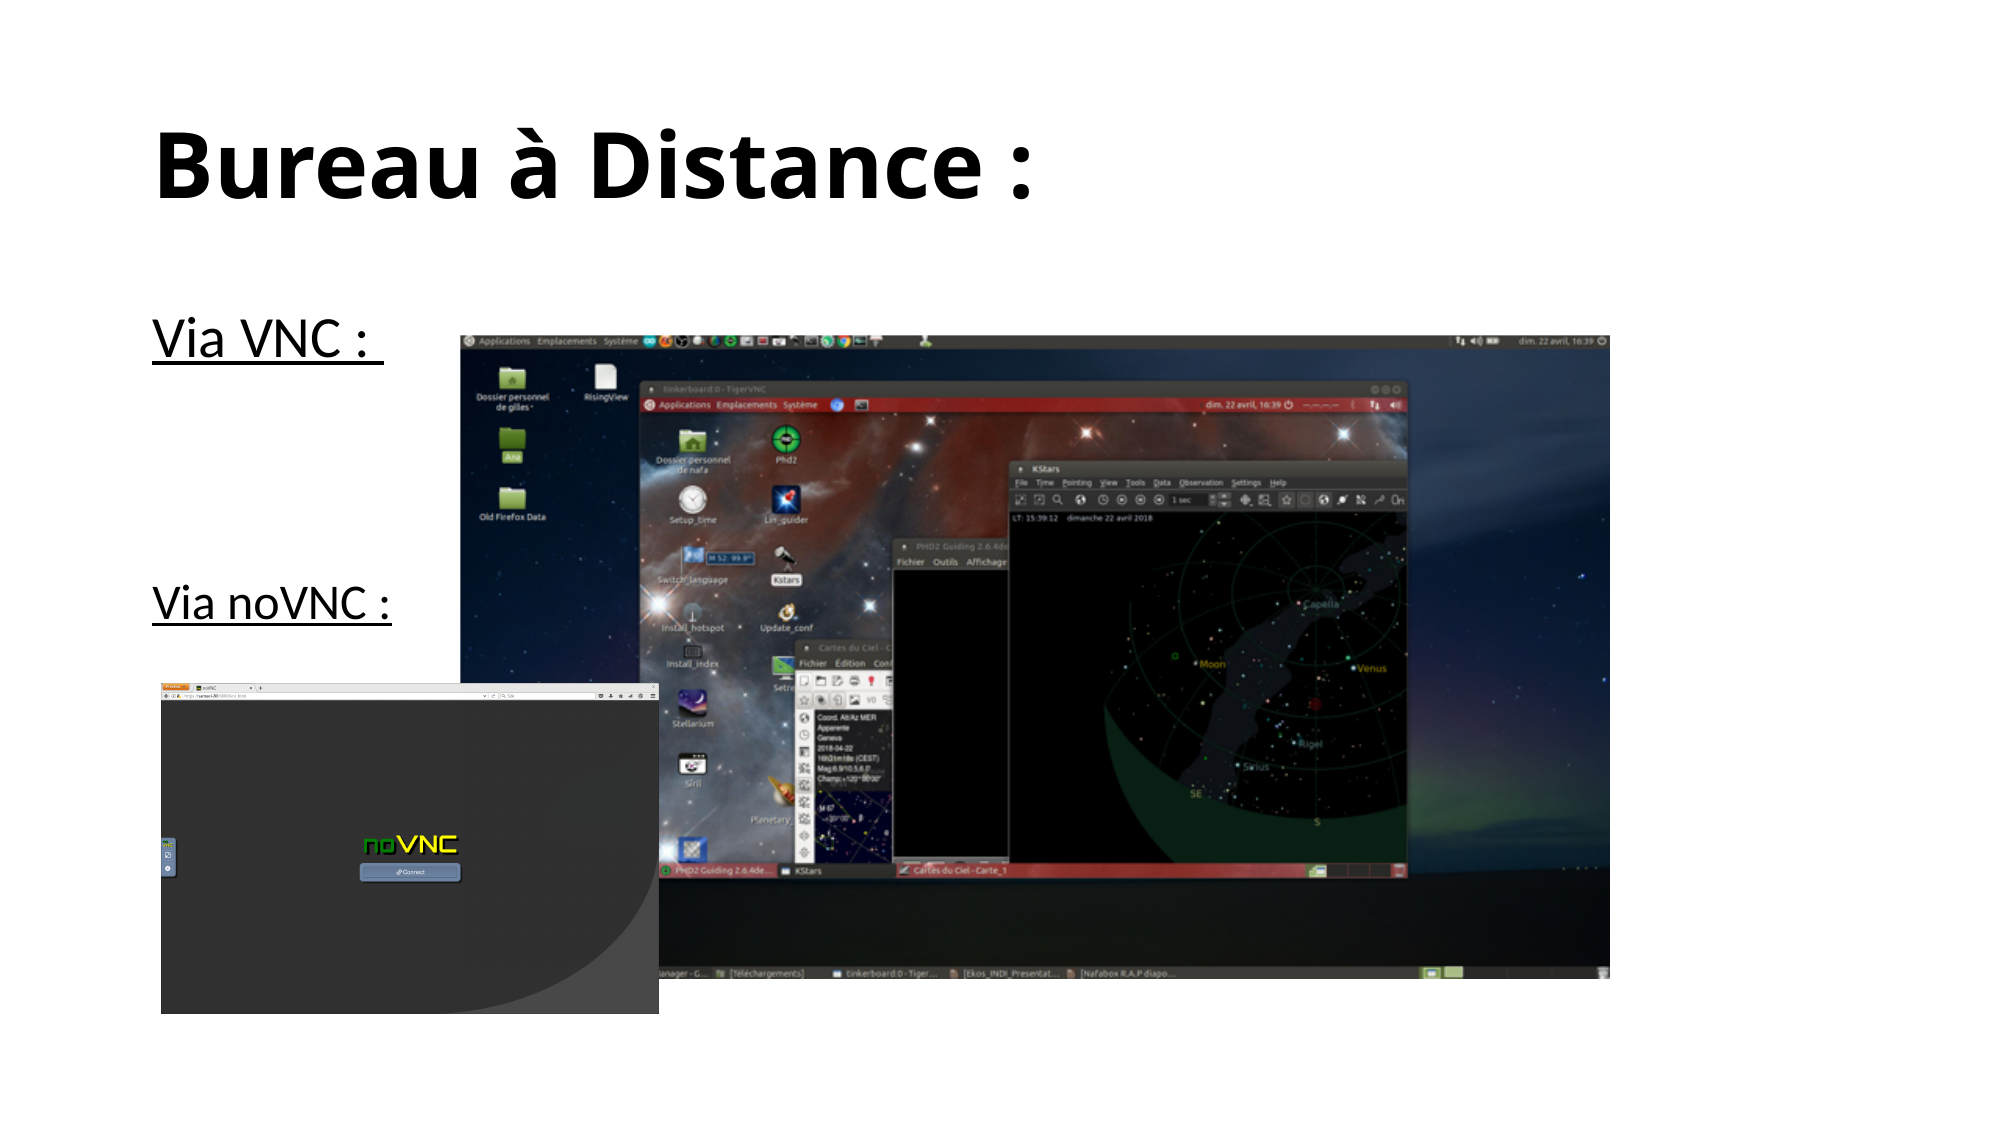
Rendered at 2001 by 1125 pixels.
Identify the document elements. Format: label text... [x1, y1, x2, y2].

title Bureau à Distance : [137, 59, 1863, 278]
list Via VNC : [137, 299, 1863, 1014]
picture [161, 334, 1610, 1014]
text_box Via noVNC : [137, 562, 423, 638]
